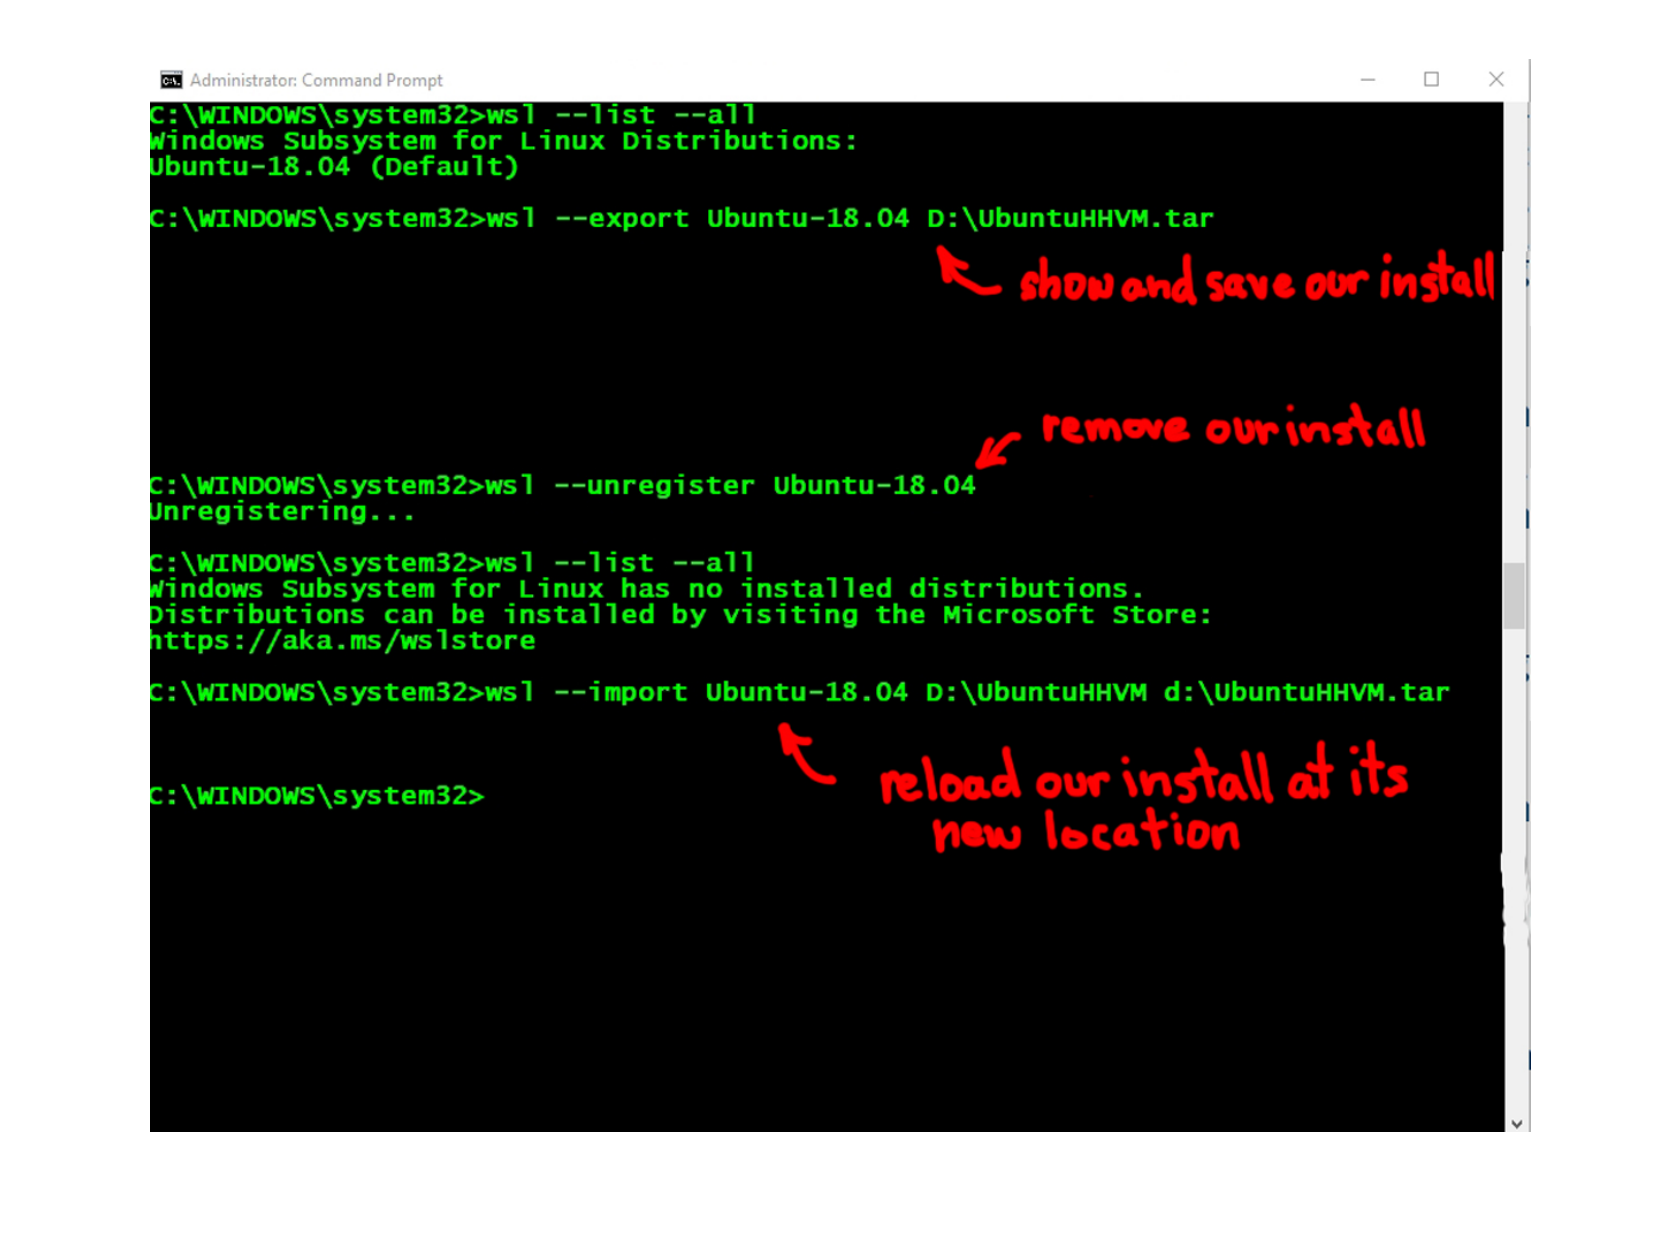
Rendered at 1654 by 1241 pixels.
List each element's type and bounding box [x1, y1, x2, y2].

picture [150, 59, 1531, 1132]
